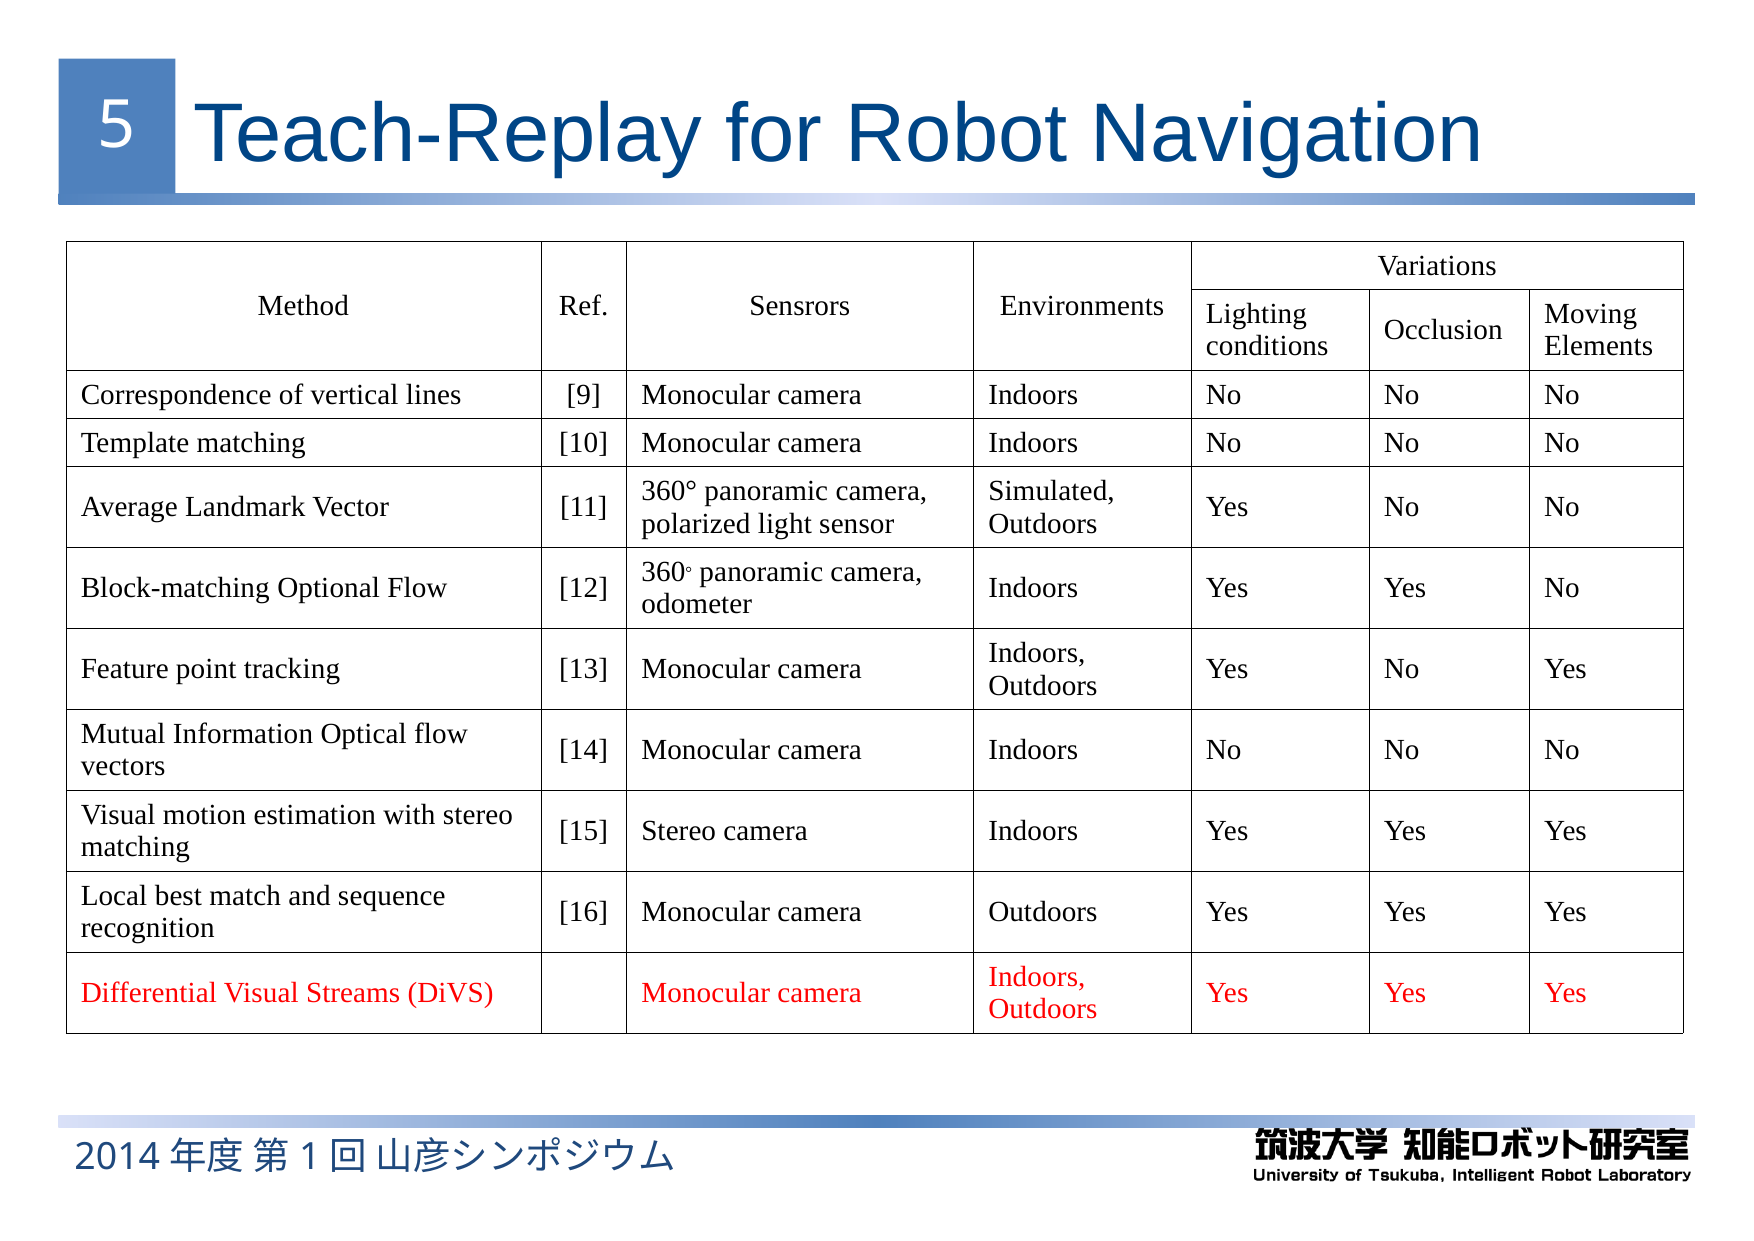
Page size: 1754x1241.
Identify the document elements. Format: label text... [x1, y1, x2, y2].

table_cell Indoors, Outdoors [974, 953, 1191, 1033]
table_header Method [67, 242, 541, 370]
title Teach-Replay for Robot Navigation [193, 61, 1651, 205]
table_cell [15] [542, 791, 626, 871]
table_cell Average Landmark Vector [67, 467, 541, 547]
table_cell Differential Visual Streams (DiVS) [67, 953, 541, 1033]
table_header Environments [974, 242, 1191, 370]
table_cell Correspondence of vertical lines [67, 371, 541, 418]
table_cell 360° panoramic camera, polarized light sensor [627, 467, 973, 547]
table_cell Yes [1370, 953, 1529, 1033]
table_cell Simulated, Outdoors [974, 467, 1191, 547]
table_cell Yes [1370, 872, 1529, 952]
table_cell No [1530, 710, 1683, 790]
table_cell Indoors [974, 419, 1191, 466]
table_cell Monocular camera [627, 953, 973, 1033]
table_cell [16] [542, 872, 626, 952]
table_cell Yes [1370, 548, 1529, 628]
table_cell Monocular camera [627, 419, 973, 466]
table_cell Mutual Information Optical flow vectors [67, 710, 541, 790]
table_cell Yes [1370, 791, 1529, 871]
table_cell Yes [1192, 791, 1369, 871]
table_cell No [1370, 419, 1529, 466]
table_cell No [1370, 467, 1529, 547]
table_cell [9] [542, 371, 626, 418]
picture [1252, 1127, 1691, 1182]
table_cell Indoors [974, 371, 1191, 418]
table_cell Outdoors [974, 872, 1191, 952]
table_cell Visual motion estimation with stereo matching [67, 791, 541, 871]
table_cell Yes [1192, 467, 1369, 547]
table_cell Lighting conditions [1192, 290, 1369, 370]
table_header Ref. [542, 242, 626, 370]
table_cell [11] [542, 467, 626, 547]
table_cell No [1370, 710, 1529, 790]
table_cell Local best match and sequence recognition [67, 872, 541, 952]
table_cell Yes [1530, 953, 1683, 1033]
table_header Variations [1192, 242, 1683, 289]
table_cell [14] [542, 710, 626, 790]
table_cell Template matching [67, 419, 541, 466]
table_cell [10] [542, 419, 626, 466]
table_cell Indoors [974, 548, 1191, 628]
table_cell No [1192, 371, 1369, 418]
table_cell Stereo camera [627, 791, 973, 871]
table_cell 360° panoramic camera, odometer [627, 548, 973, 628]
table_cell No [1530, 467, 1683, 547]
table_cell Indoors [974, 710, 1191, 790]
table_cell Monocular camera [627, 371, 973, 418]
table_cell No [1192, 710, 1369, 790]
table_cell Moving Elements [1530, 290, 1683, 370]
table_header Sensrors [627, 242, 973, 370]
table_cell Monocular camera [627, 629, 973, 709]
table_cell Yes [1192, 872, 1369, 952]
table_cell [13] [542, 629, 626, 709]
table_cell Yes [1530, 629, 1683, 709]
table_cell No [1530, 419, 1683, 466]
table_cell Yes [1192, 953, 1369, 1033]
table_cell Monocular camera [627, 872, 973, 952]
table_cell No [1370, 629, 1529, 709]
table_cell Yes [1192, 629, 1369, 709]
table_cell Yes [1192, 548, 1369, 628]
table_cell [542, 953, 626, 1033]
table_cell Indoors, Outdoors [974, 629, 1191, 709]
table_cell Occlusion [1370, 290, 1529, 370]
table_cell Indoors [974, 791, 1191, 871]
table_cell No [1530, 371, 1683, 418]
table_cell Monocular camera [627, 710, 973, 790]
table_cell Block-matching Optional Flow [67, 548, 541, 628]
table_cell Feature point tracking [67, 629, 541, 709]
table_cell No [1192, 419, 1369, 466]
table_cell [12] [542, 548, 626, 628]
table_cell Yes [1530, 872, 1683, 952]
table_cell No [1530, 548, 1683, 628]
table_cell Yes [1530, 791, 1683, 871]
table_cell No [1370, 371, 1529, 418]
